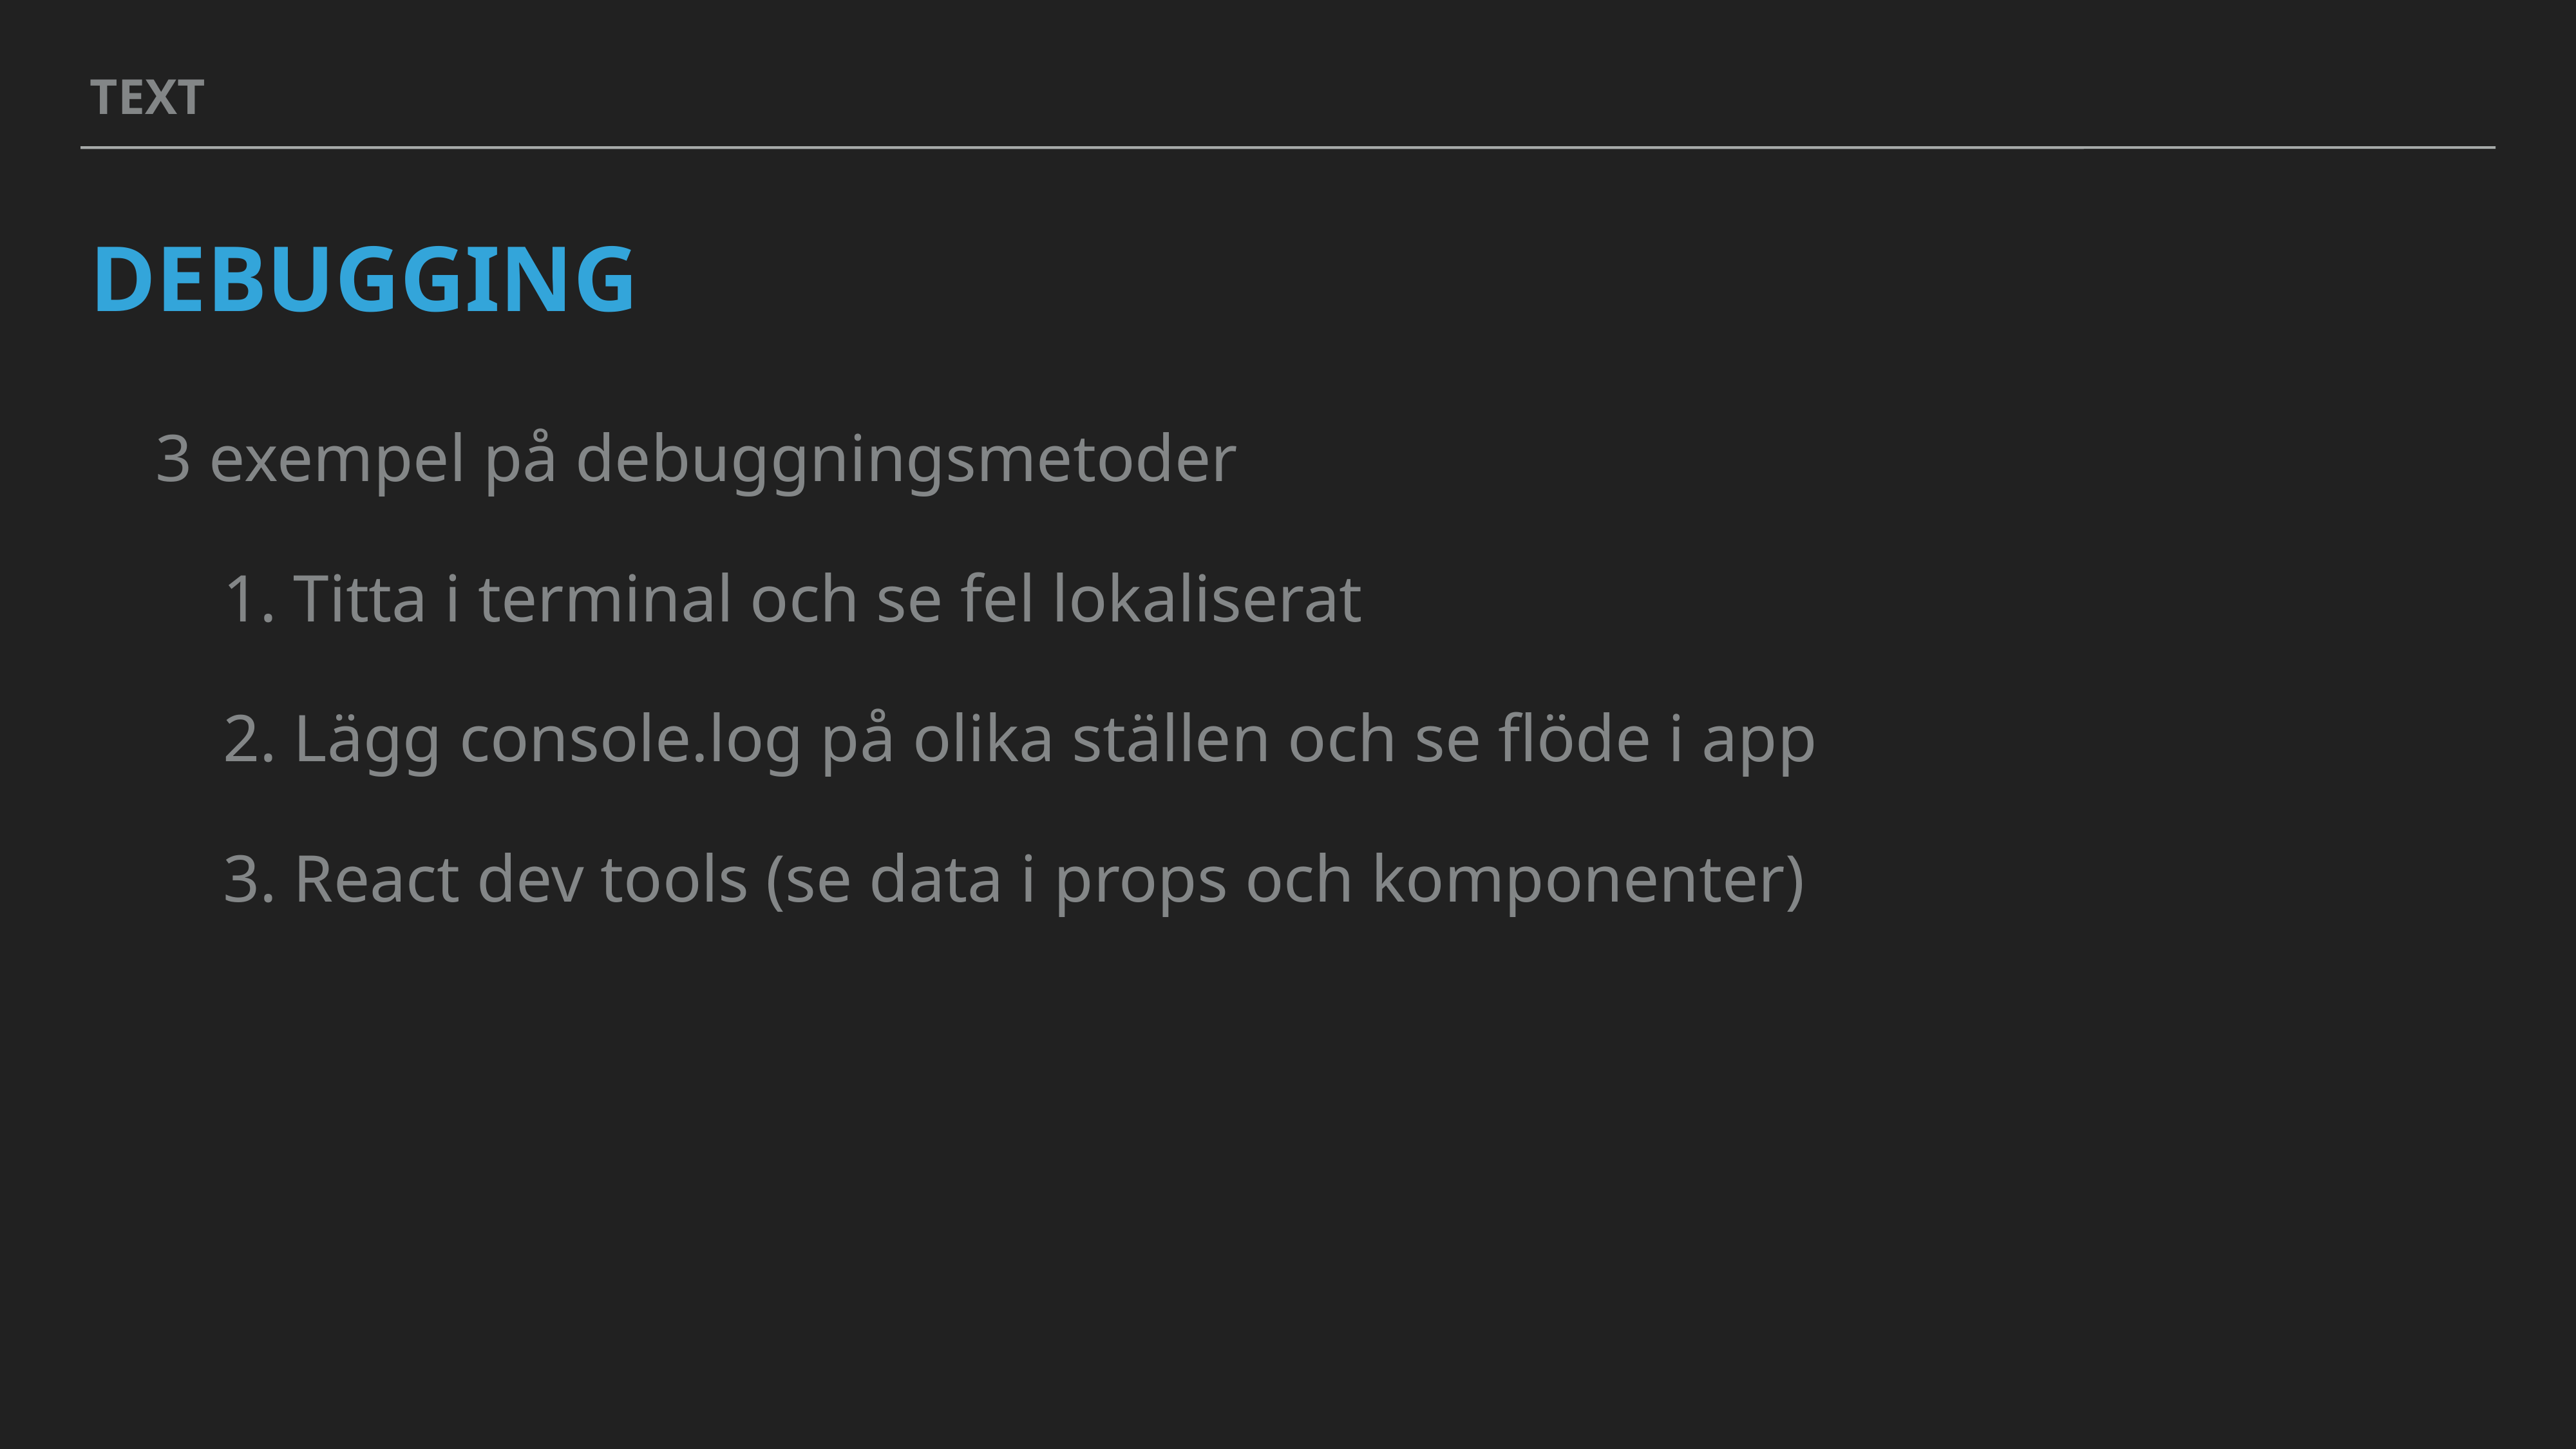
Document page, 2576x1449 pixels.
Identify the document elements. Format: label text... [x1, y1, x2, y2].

text_box 3 exempel på debuggningsmetoder 1. Titta i terminal och se fel lokaliserat 2. Lägg console.log på olika ställen och se flöde i app 3. React dev tools (se data i props och komponenter) [80, 408, 2496, 1315]
text_box Debugging [80, 228, 2496, 336]
